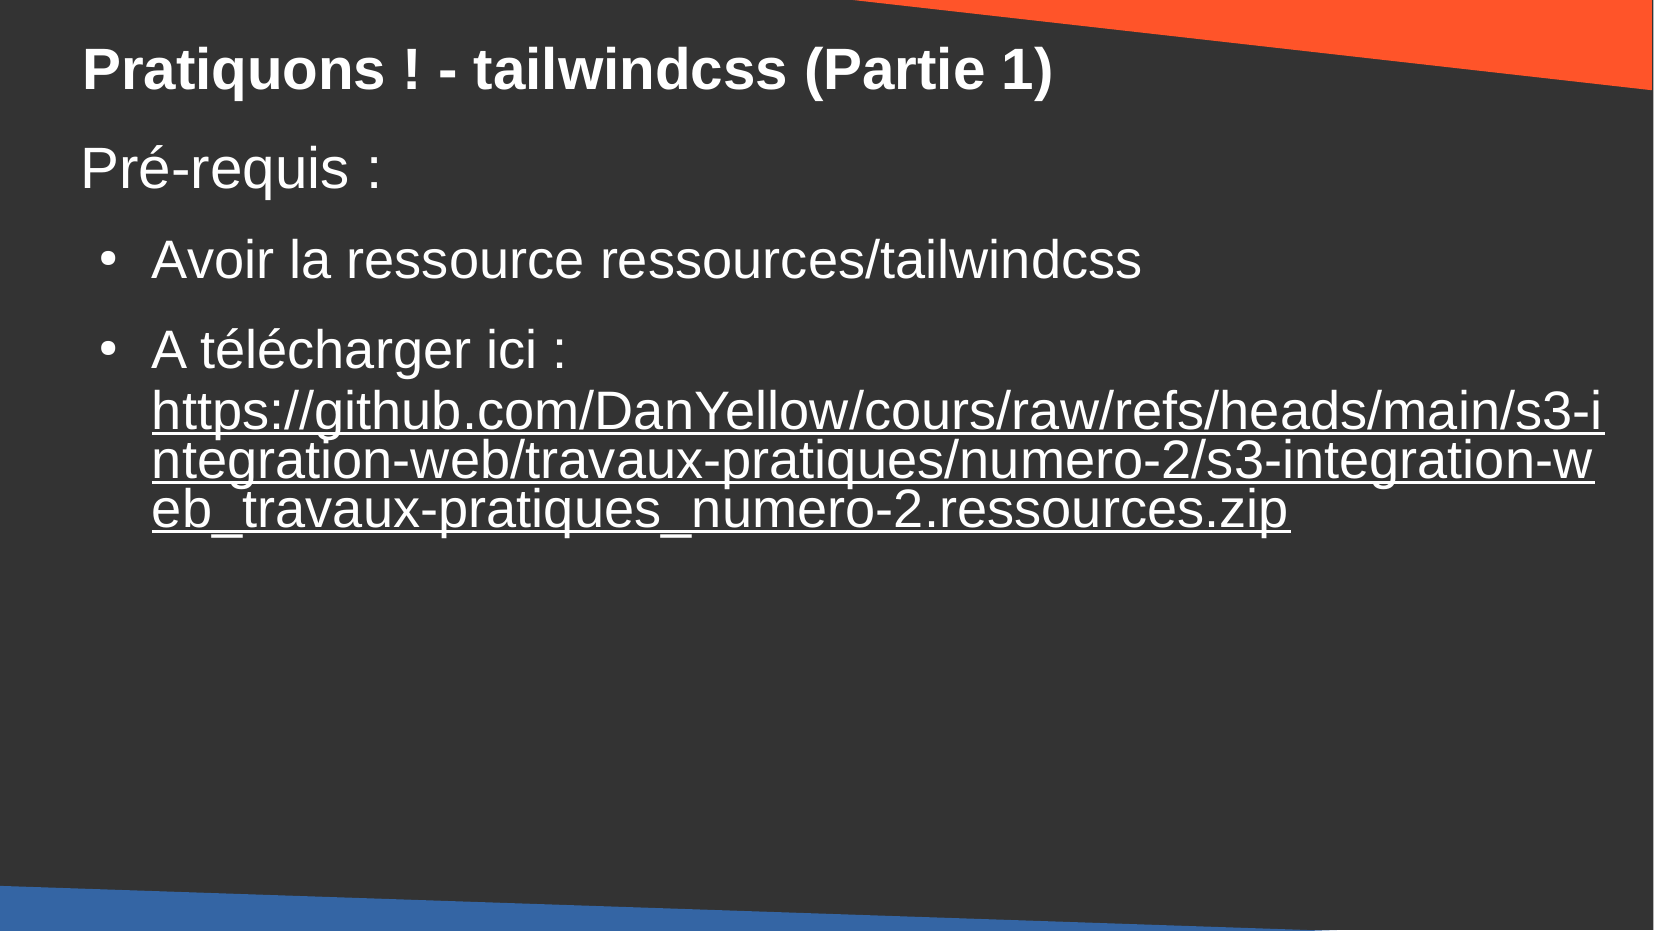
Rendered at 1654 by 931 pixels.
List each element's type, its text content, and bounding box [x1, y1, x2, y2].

list Pré-requis : Avoir la ressource ressources/tailwindcss A télécharger ici : https://github.com/DanYellow/cours/raw/refs/heads/main/s3-integration-web/travaux-pratiques/numero-2/s3-integration-web_travaux-pratiques_numero-2.ressources.zip [80, 135, 1620, 650]
text_box [0, 885, 1337, 931]
title Pratiquons ! - tailwindcss (Partie 1) [82, 37, 1571, 114]
text_box [852, 0, 1652, 91]
